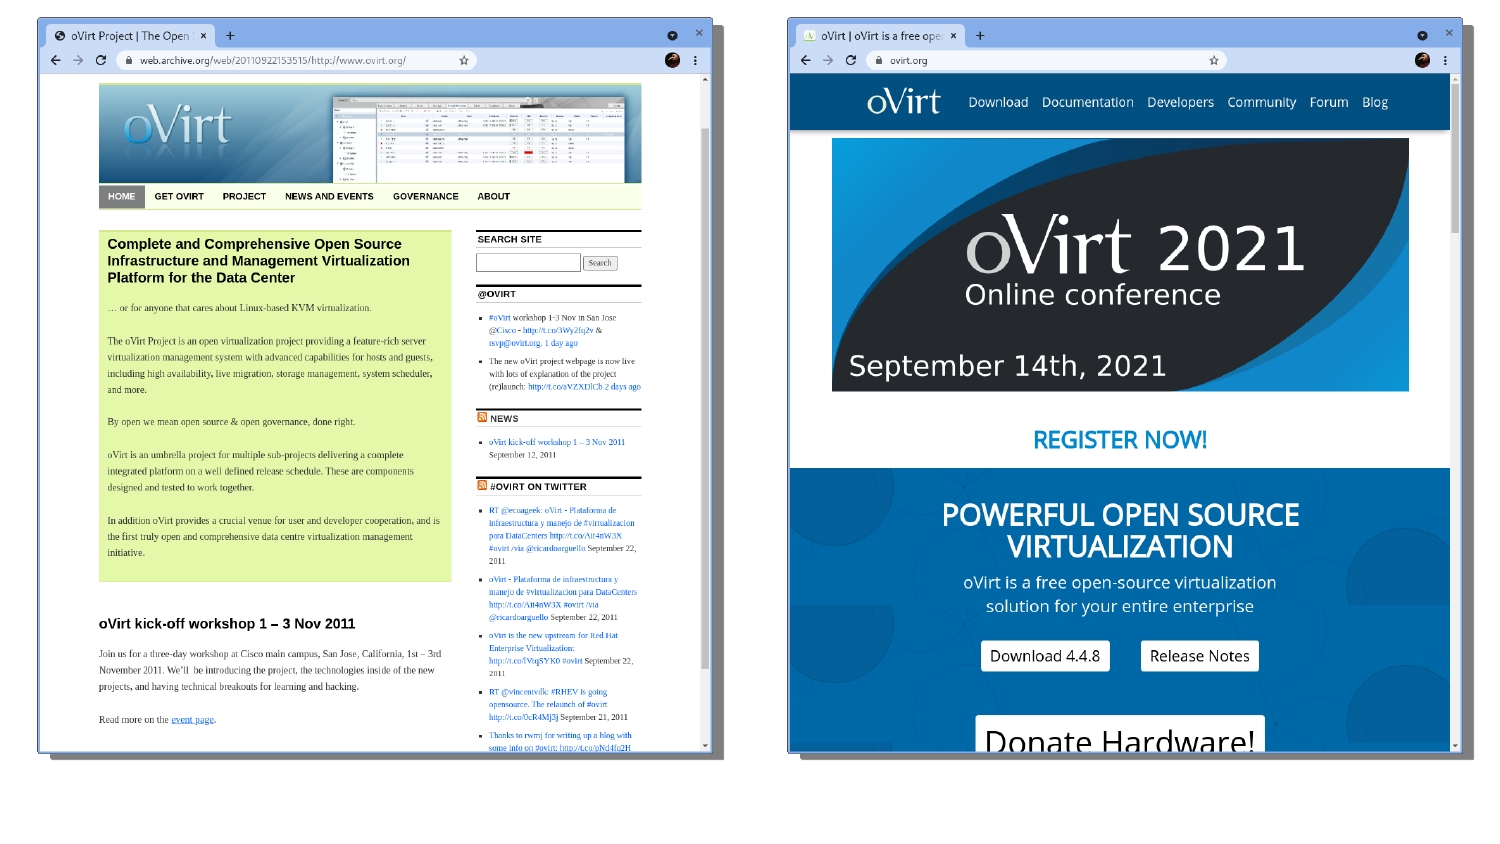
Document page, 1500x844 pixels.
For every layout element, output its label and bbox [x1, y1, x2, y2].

picture [787, 17, 1463, 754]
picture [37, 17, 713, 754]
